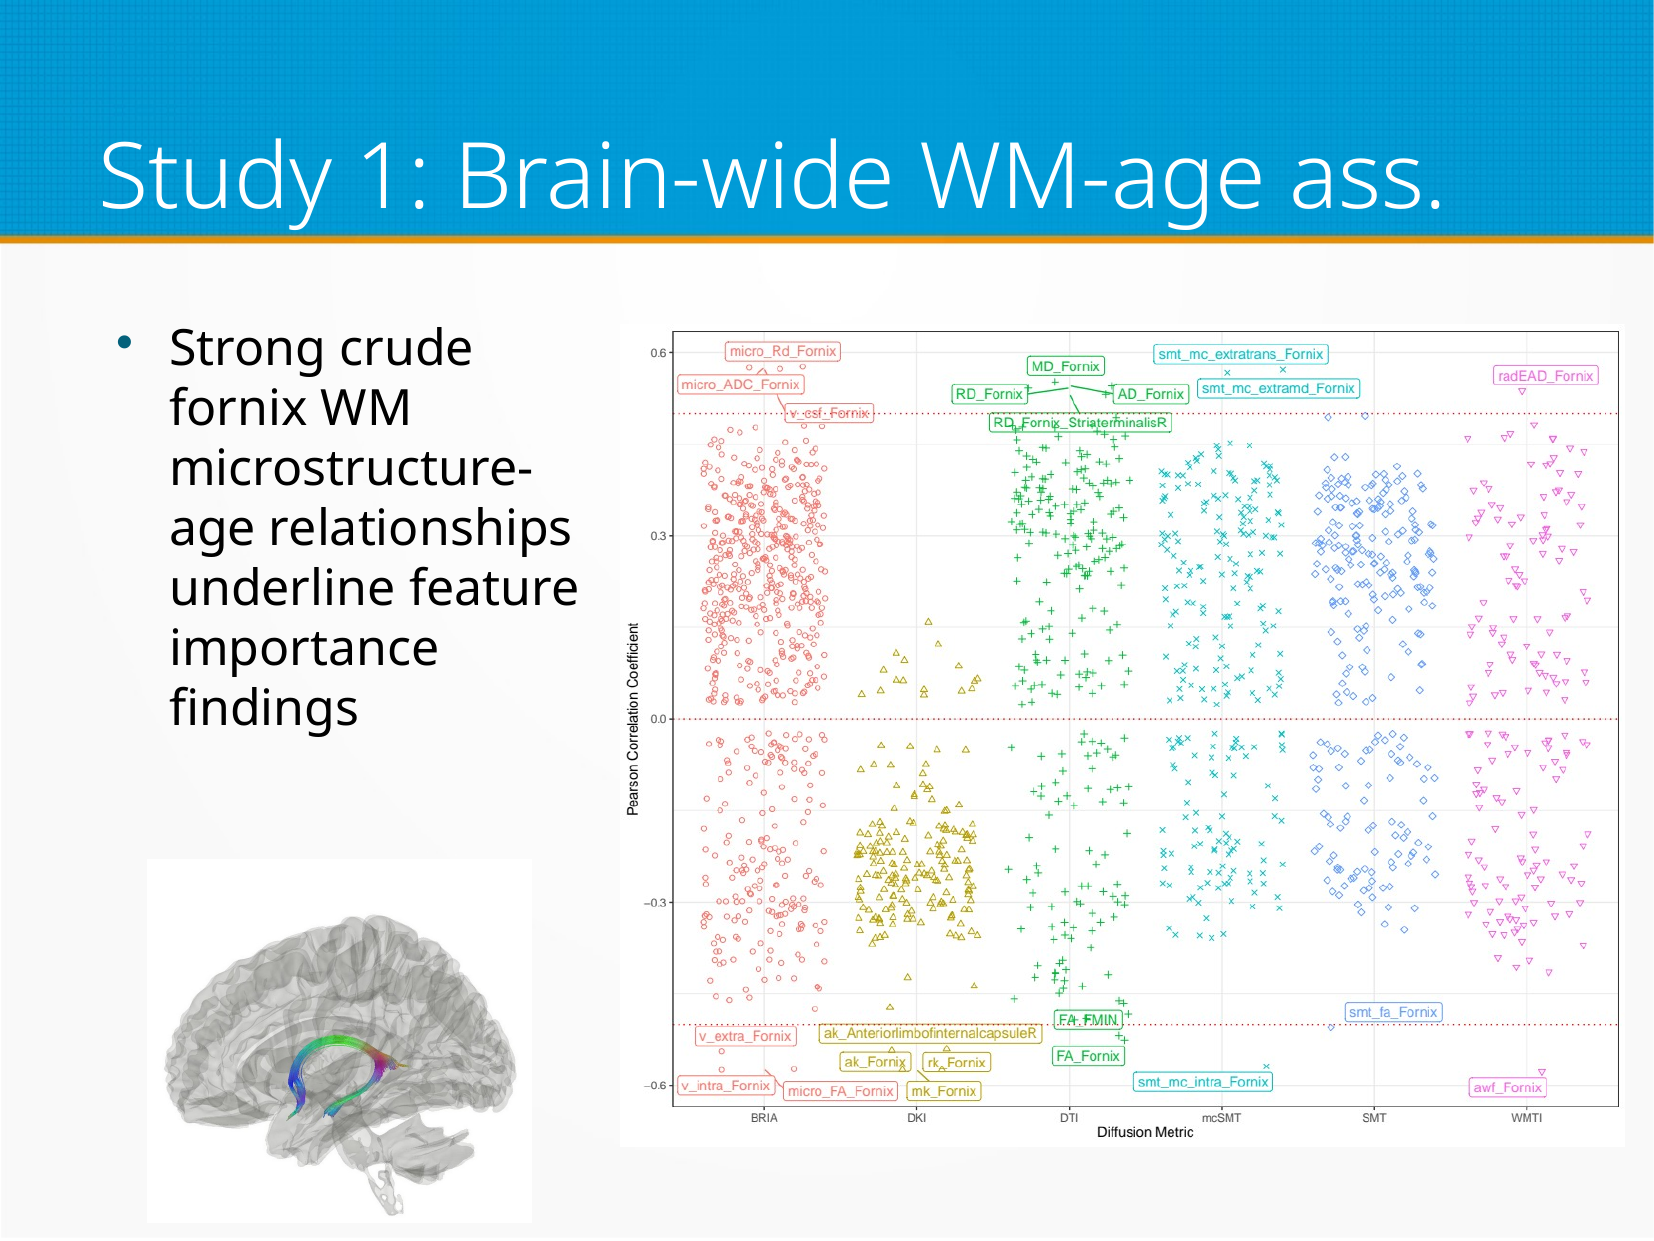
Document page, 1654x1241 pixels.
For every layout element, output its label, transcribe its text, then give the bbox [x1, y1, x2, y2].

picture [0, 233, 1654, 1241]
title Study 1: Brain-wide WM-age ass. [98, 19, 1654, 227]
list Strong crude fornix WM microstructure-age relationships underline feature importance findings [98, 315, 591, 1080]
